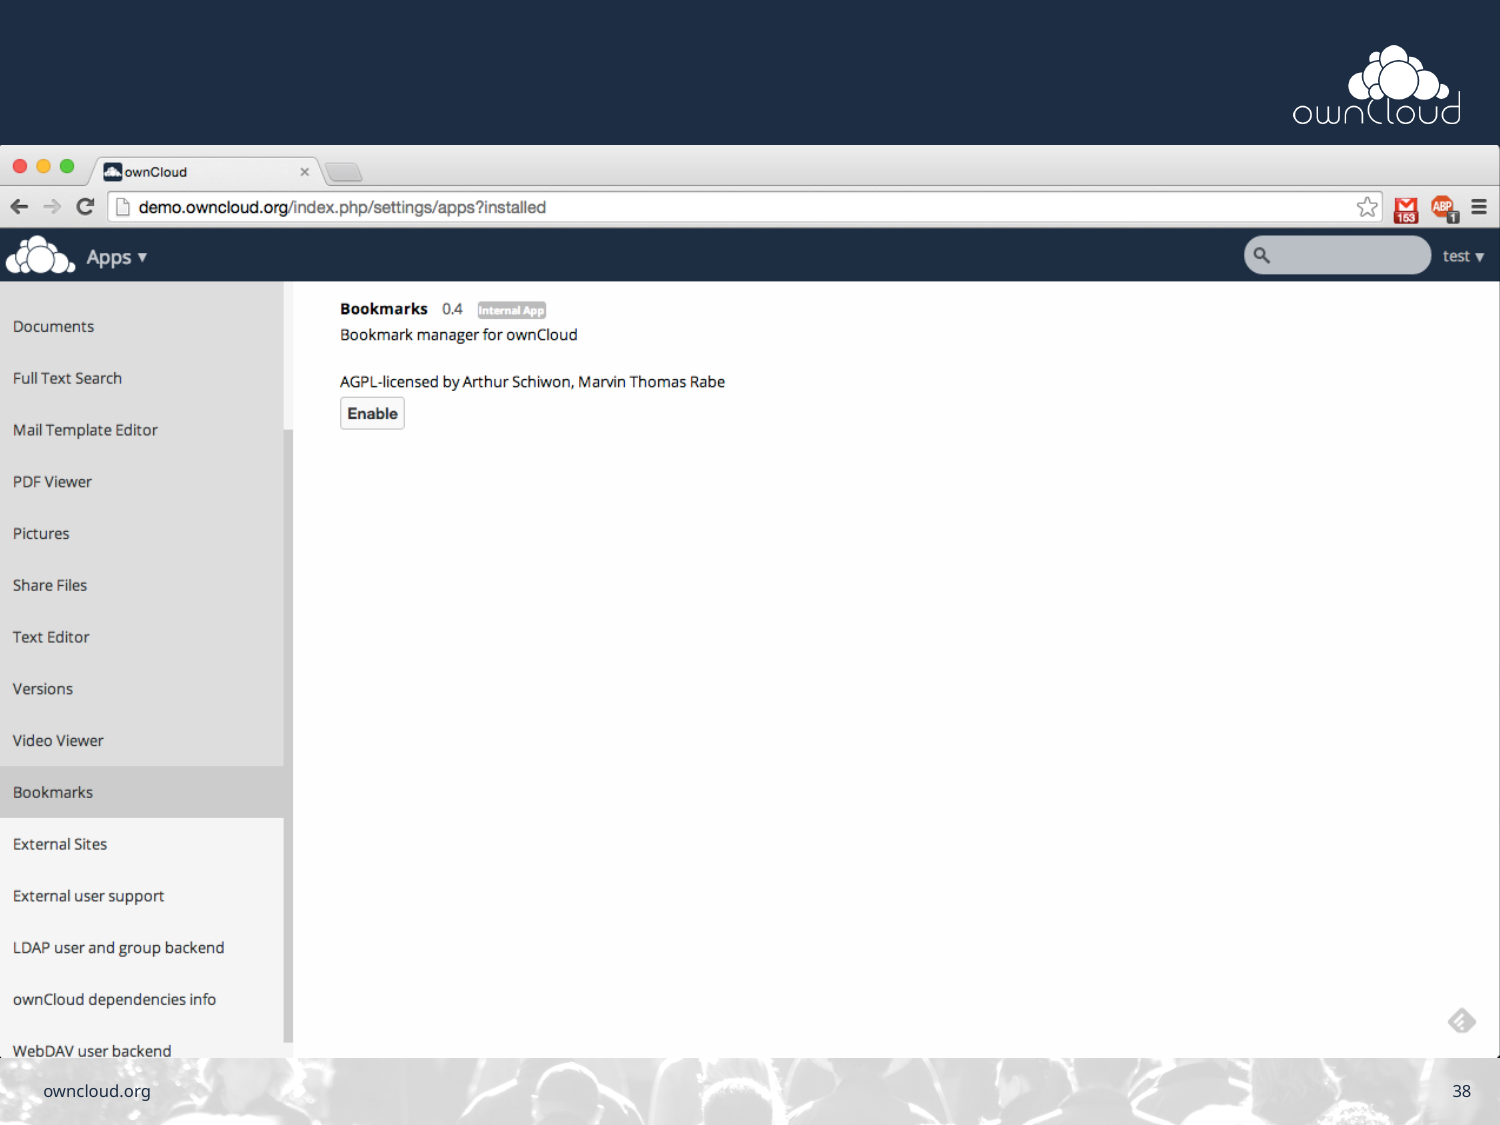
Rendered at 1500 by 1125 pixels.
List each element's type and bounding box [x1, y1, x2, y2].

picture [1293, 45, 1460, 124]
picture [0, 145, 1500, 1125]
